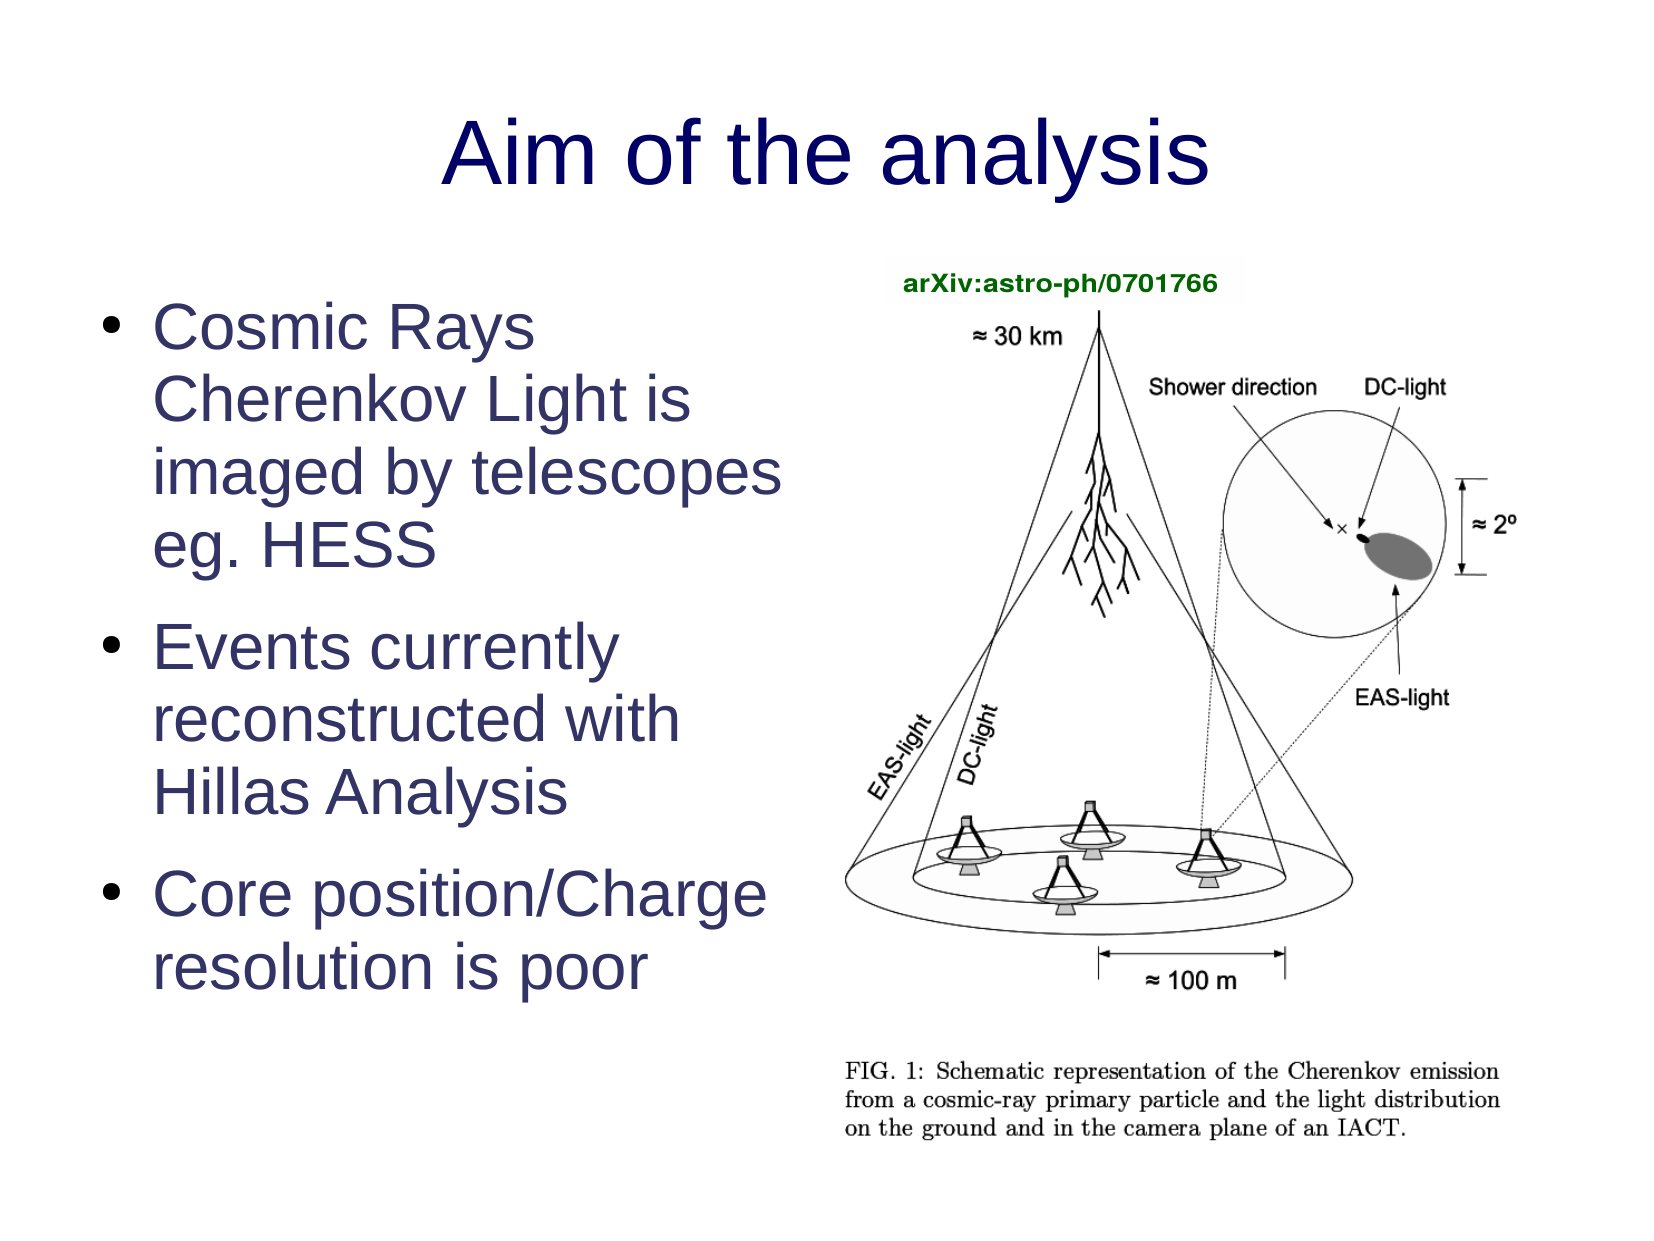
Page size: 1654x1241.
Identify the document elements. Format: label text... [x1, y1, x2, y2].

picture [825, 224, 1546, 1156]
title Aim of the analysis [82, 49, 1571, 257]
list Cosmic Rays Cherenkov Light is imaged by telescopes eg. HESS Events currently reconstructed with Hillas Analysis Core position/Charge resolution is poor [82, 290, 809, 1010]
